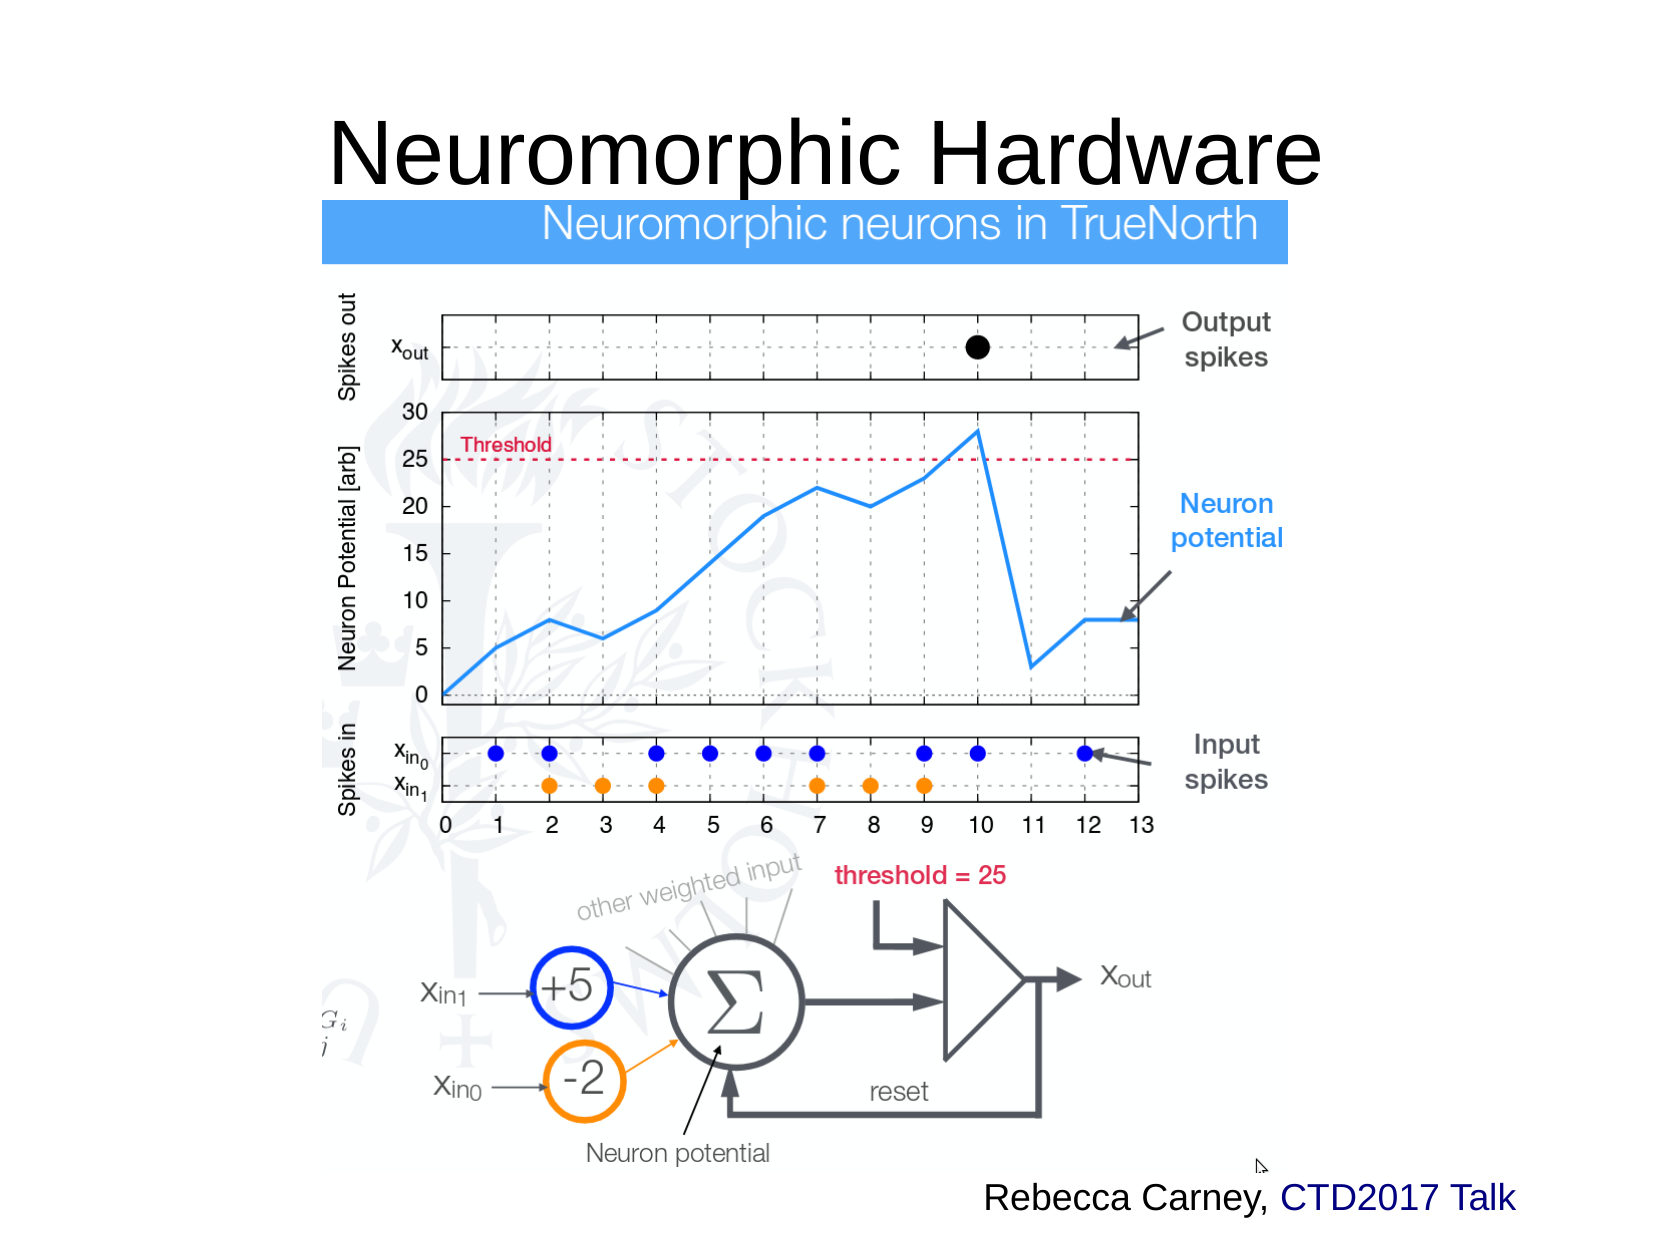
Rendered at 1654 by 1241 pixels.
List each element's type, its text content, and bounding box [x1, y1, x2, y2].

picture [322, 200, 1288, 1173]
text_box Rebecca Carney, CTD2017 Talk [968, 1169, 1654, 1241]
title Neuromorphic Hardware [82, 49, 1571, 257]
